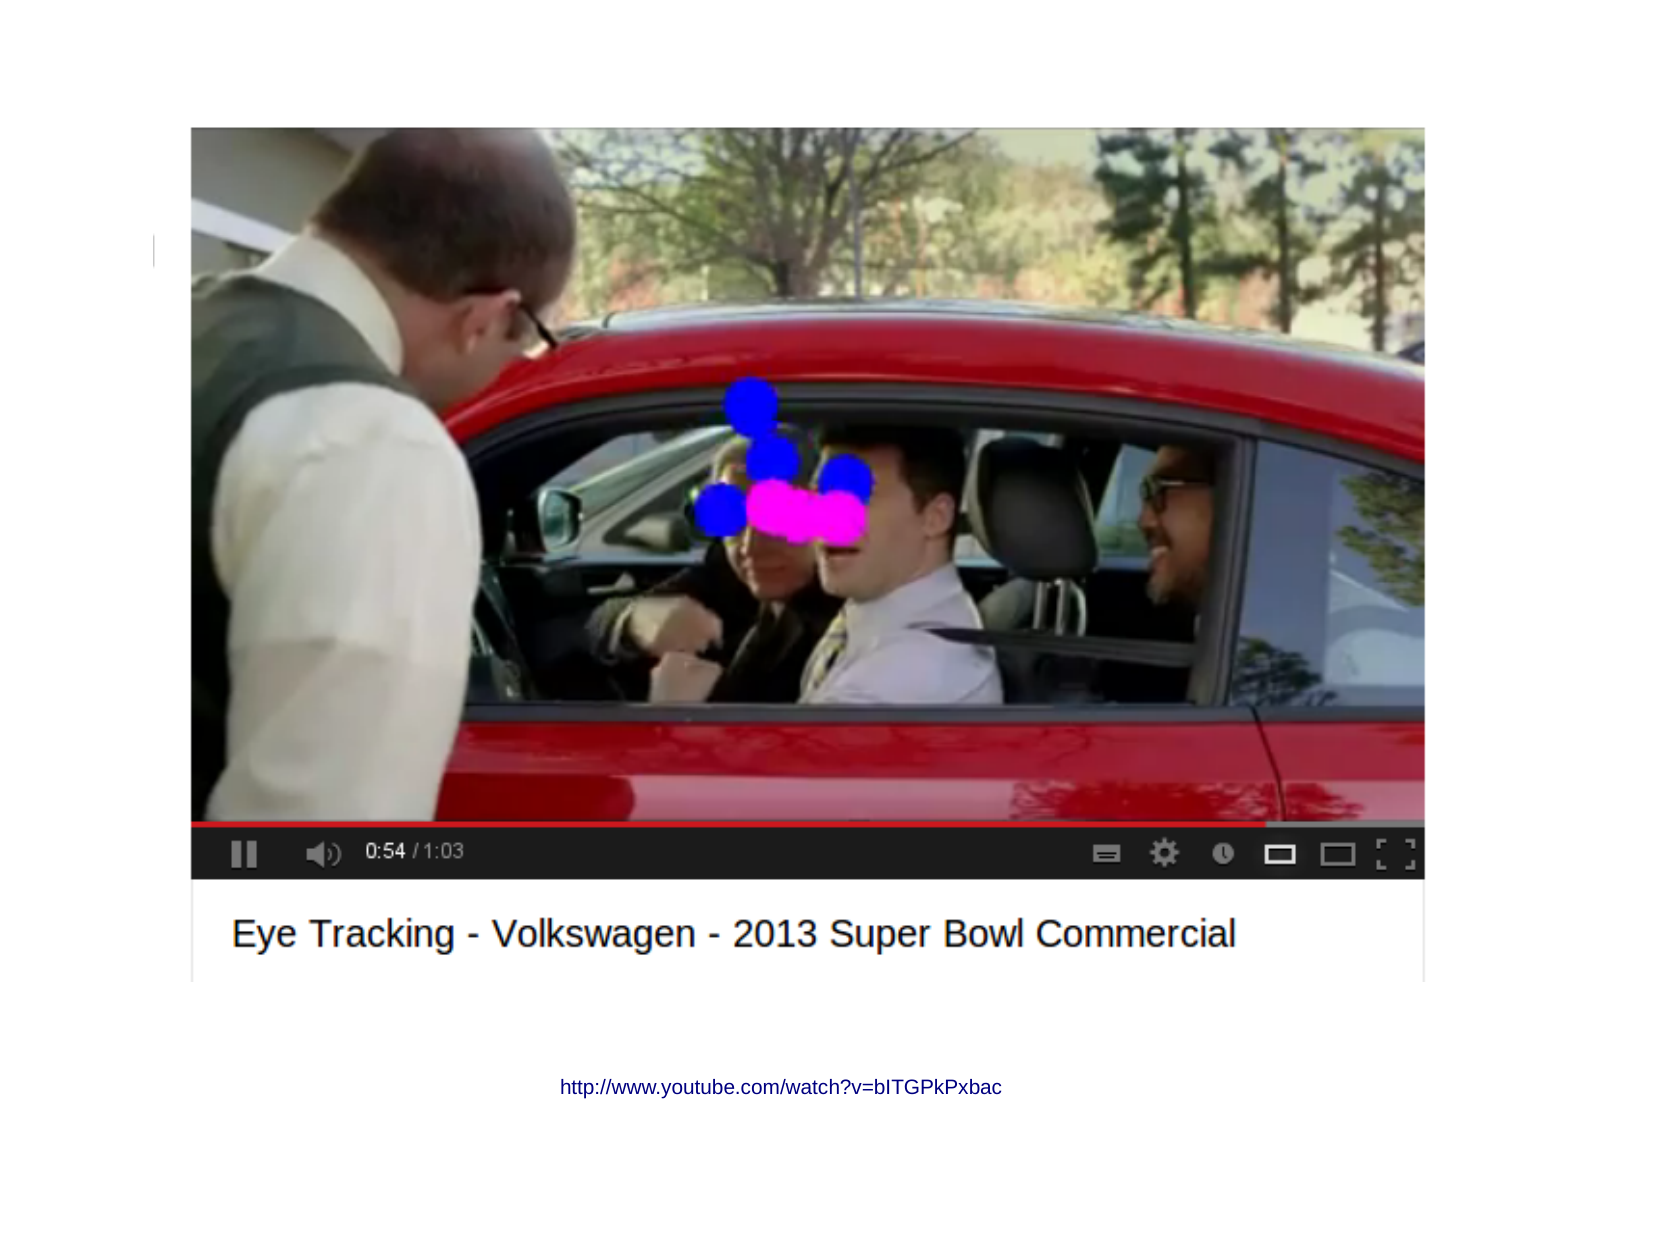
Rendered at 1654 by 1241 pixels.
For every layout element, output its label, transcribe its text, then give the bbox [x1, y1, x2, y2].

text_box http://www.youtube.com/watch?v=bITGPkPxbac [545, 1068, 1018, 1107]
picture [153, 103, 1458, 982]
